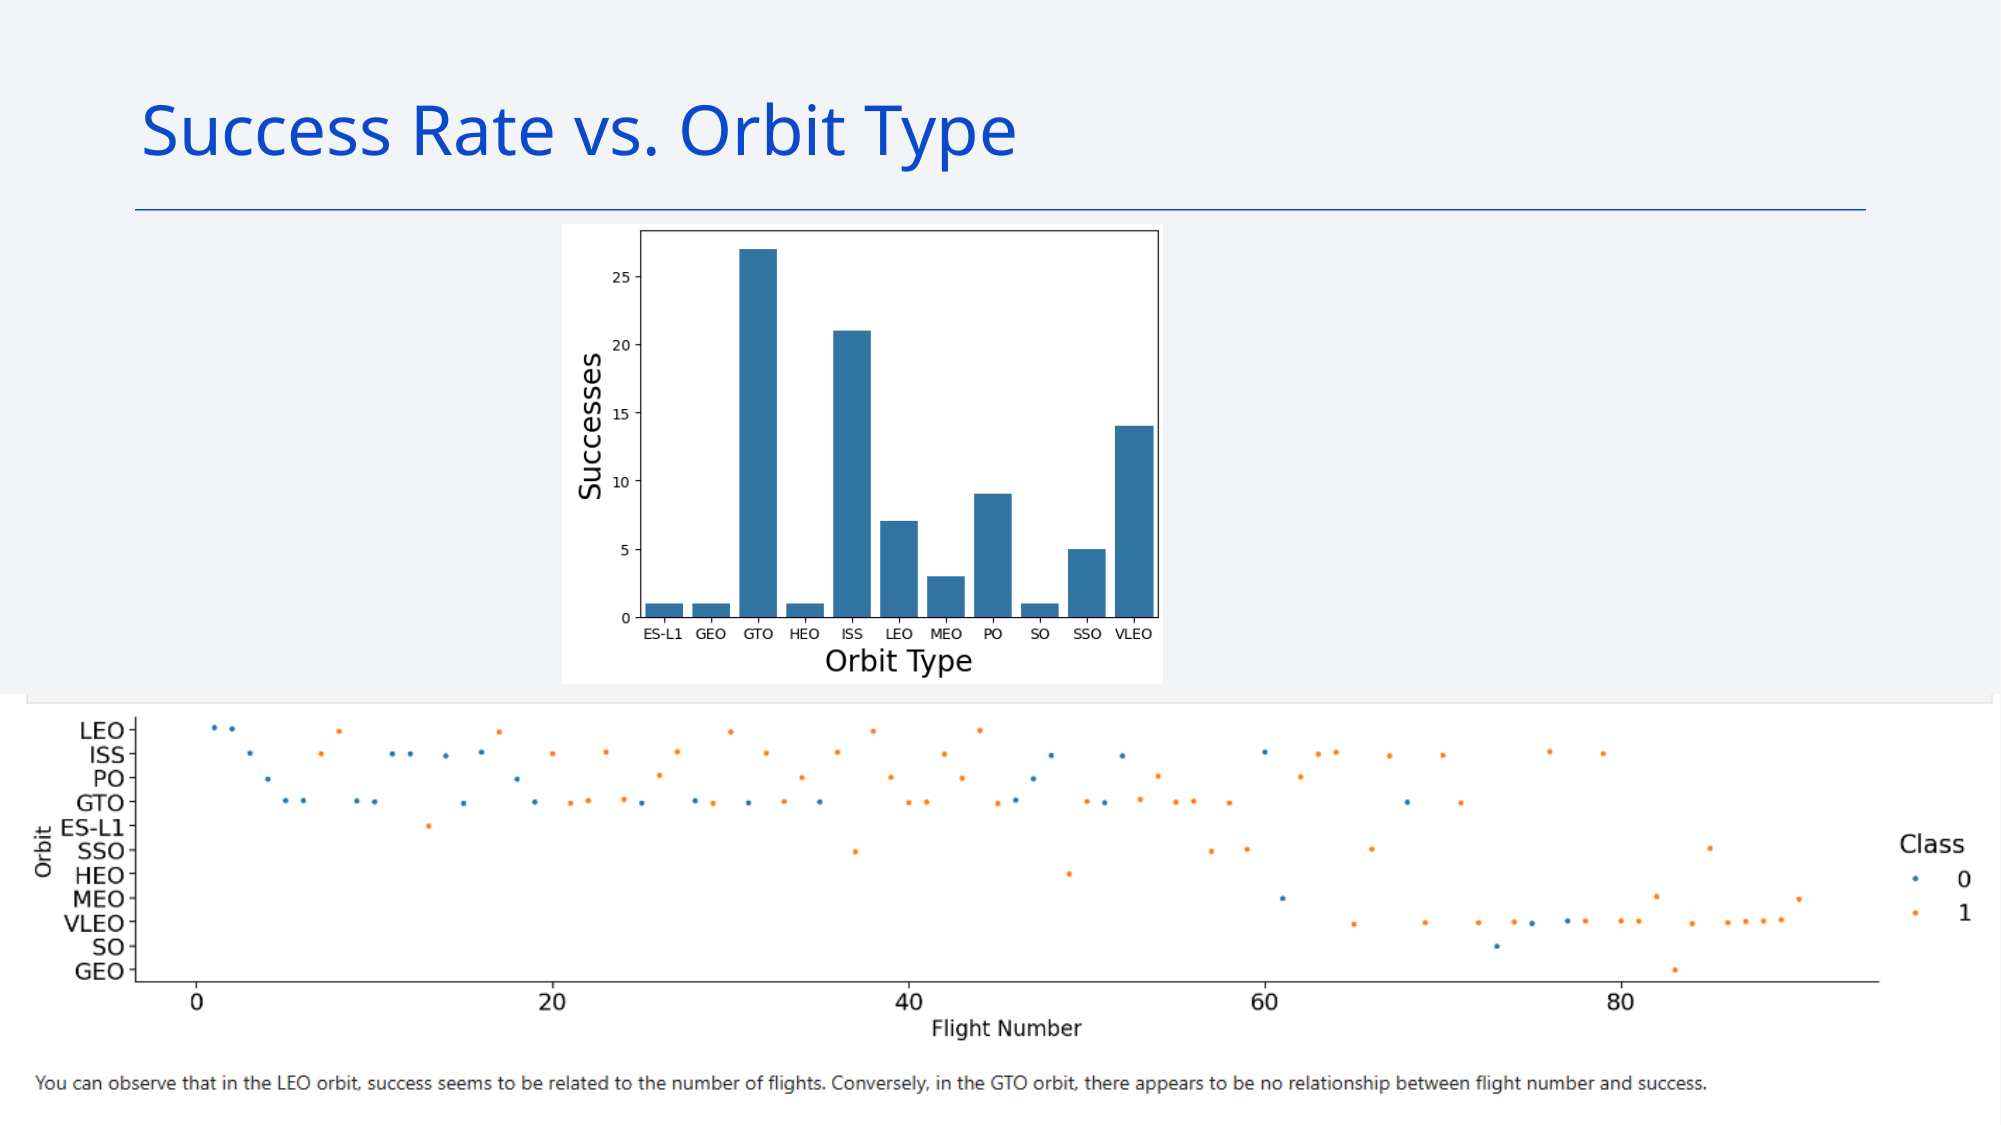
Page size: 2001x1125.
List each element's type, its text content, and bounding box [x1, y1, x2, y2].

text_box Success Rate vs. Orbit Type [126, 88, 1852, 179]
picture [0, 0, 2001, 1125]
